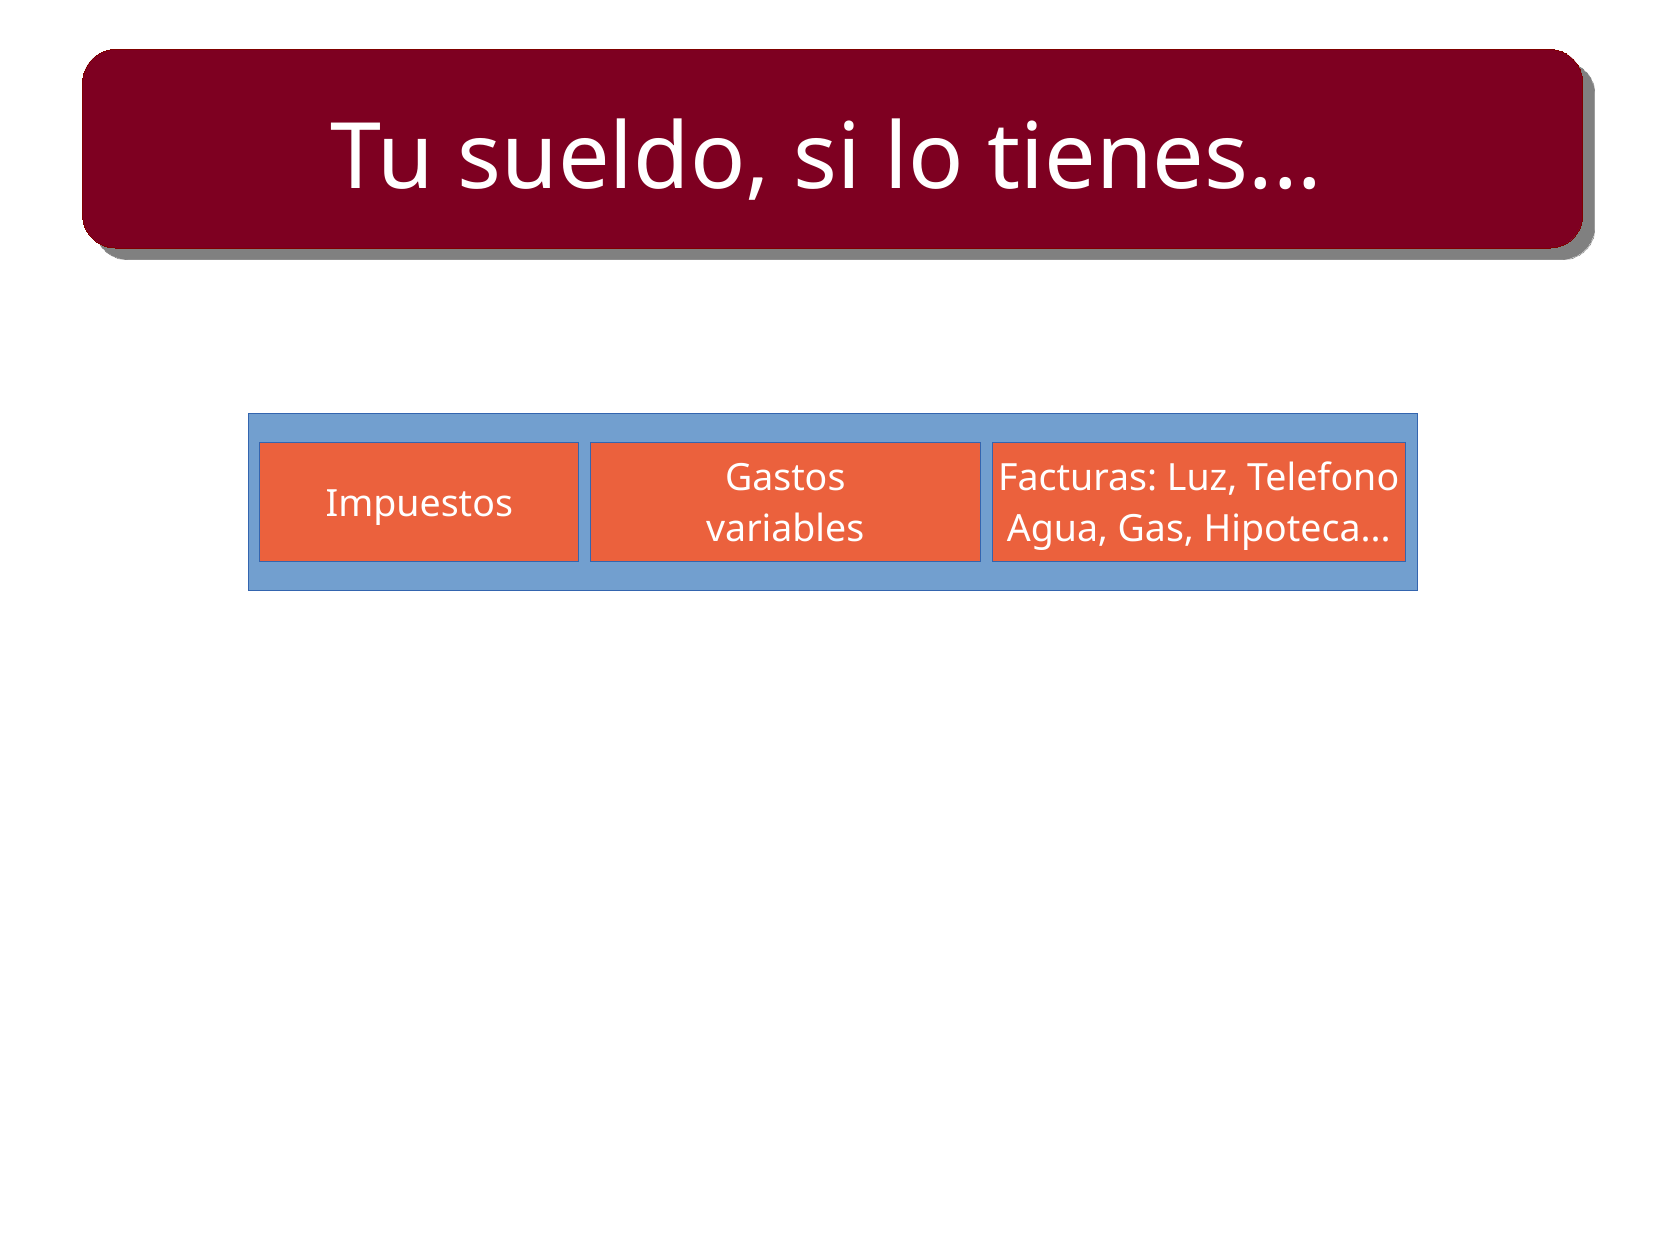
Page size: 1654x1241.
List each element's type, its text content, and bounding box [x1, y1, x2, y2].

title Tu sueldo, si lo tienes... [82, 49, 1571, 257]
text_box [248, 413, 1418, 591]
text_box Impuestos [259, 442, 579, 562]
text_box Gastos variables [590, 442, 981, 562]
text_box Facturas: Luz, Telefono Agua, Gas, Hipoteca... [992, 442, 1406, 562]
